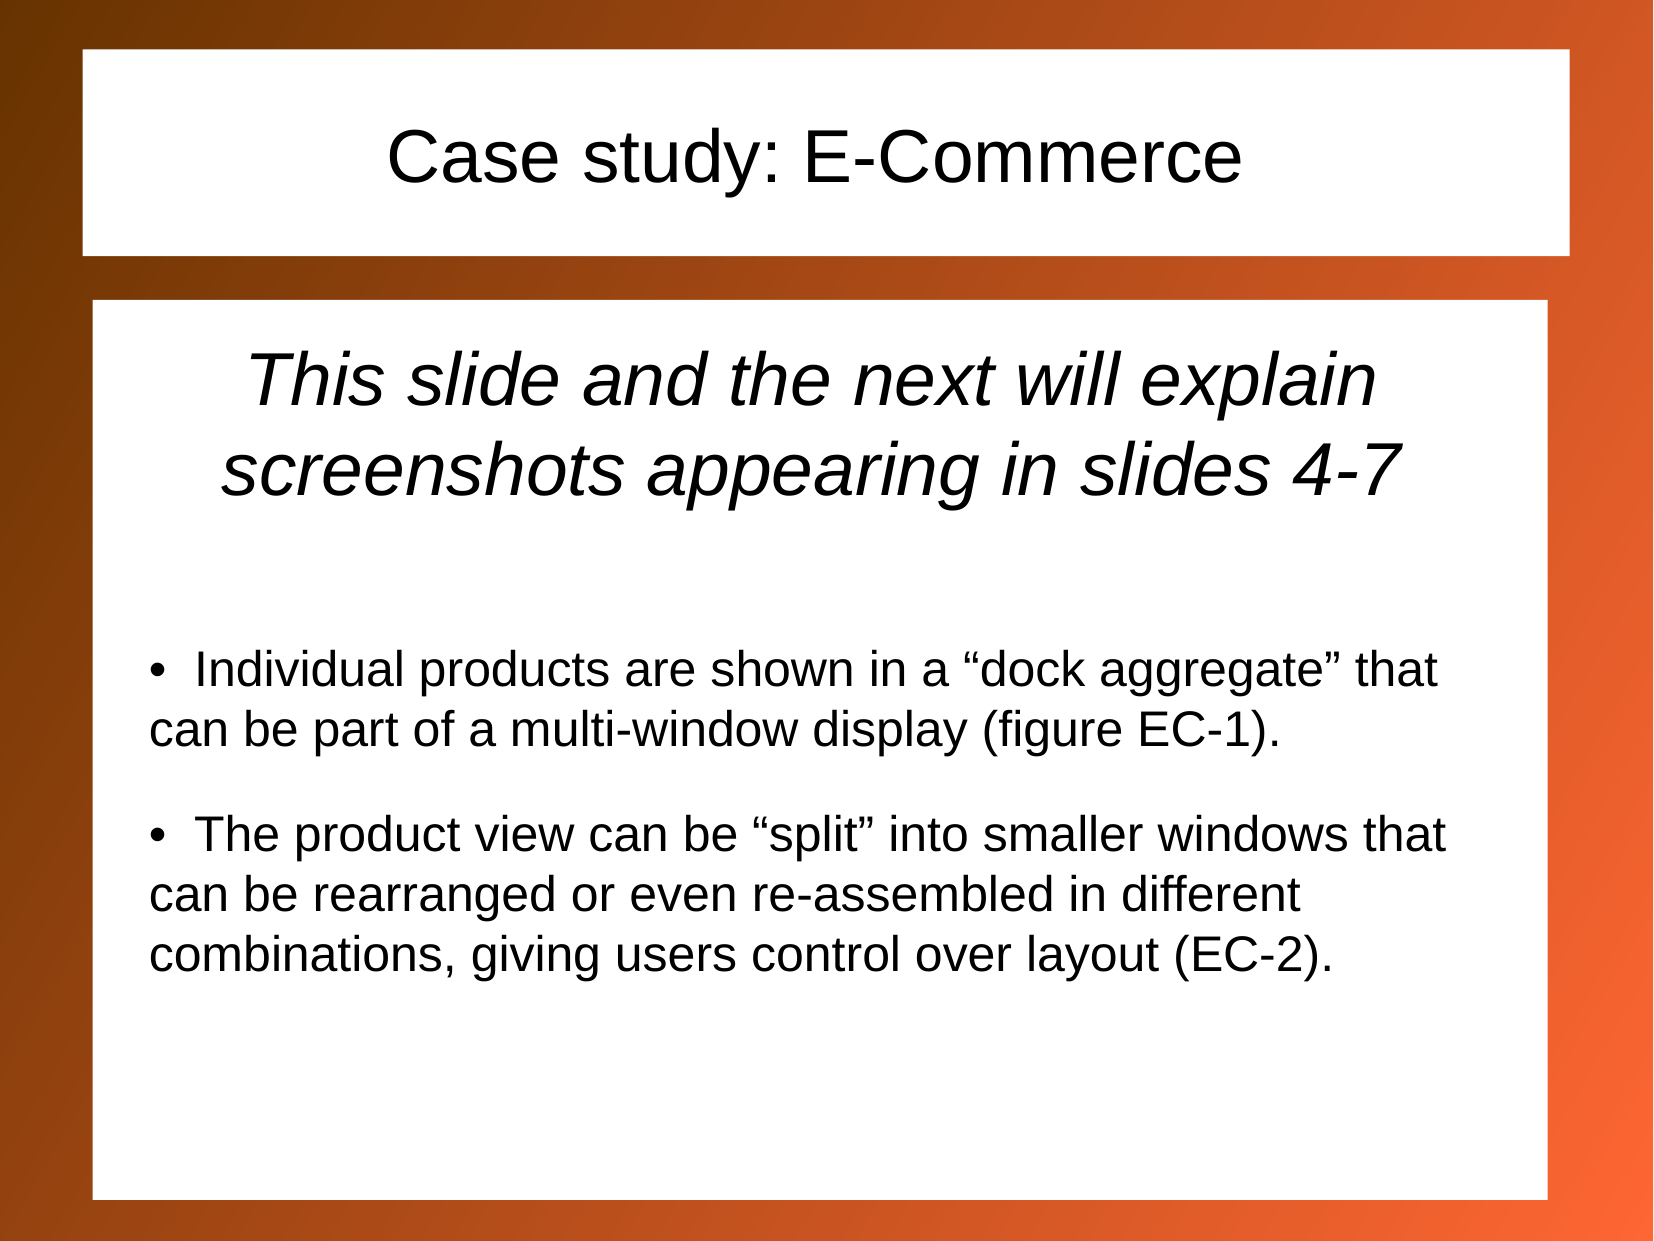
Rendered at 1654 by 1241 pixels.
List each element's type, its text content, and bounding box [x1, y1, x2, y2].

text_box This slide and the next will explain screenshots appearing in slides 4-7 [174, 322, 1450, 758]
text_box • Individual products are shown in a “dock aggregate” that can be part of a multi-window display (figure EC-1). • The product view can be “split” into smaller windows that can be rearranged or even re-assembled in different combinations, giving users control over layout (EC-2). [148, 388, 1515, 1241]
text_box [92, 299, 1548, 1200]
text_box Case study: E-Commerce [82, 49, 1570, 257]
